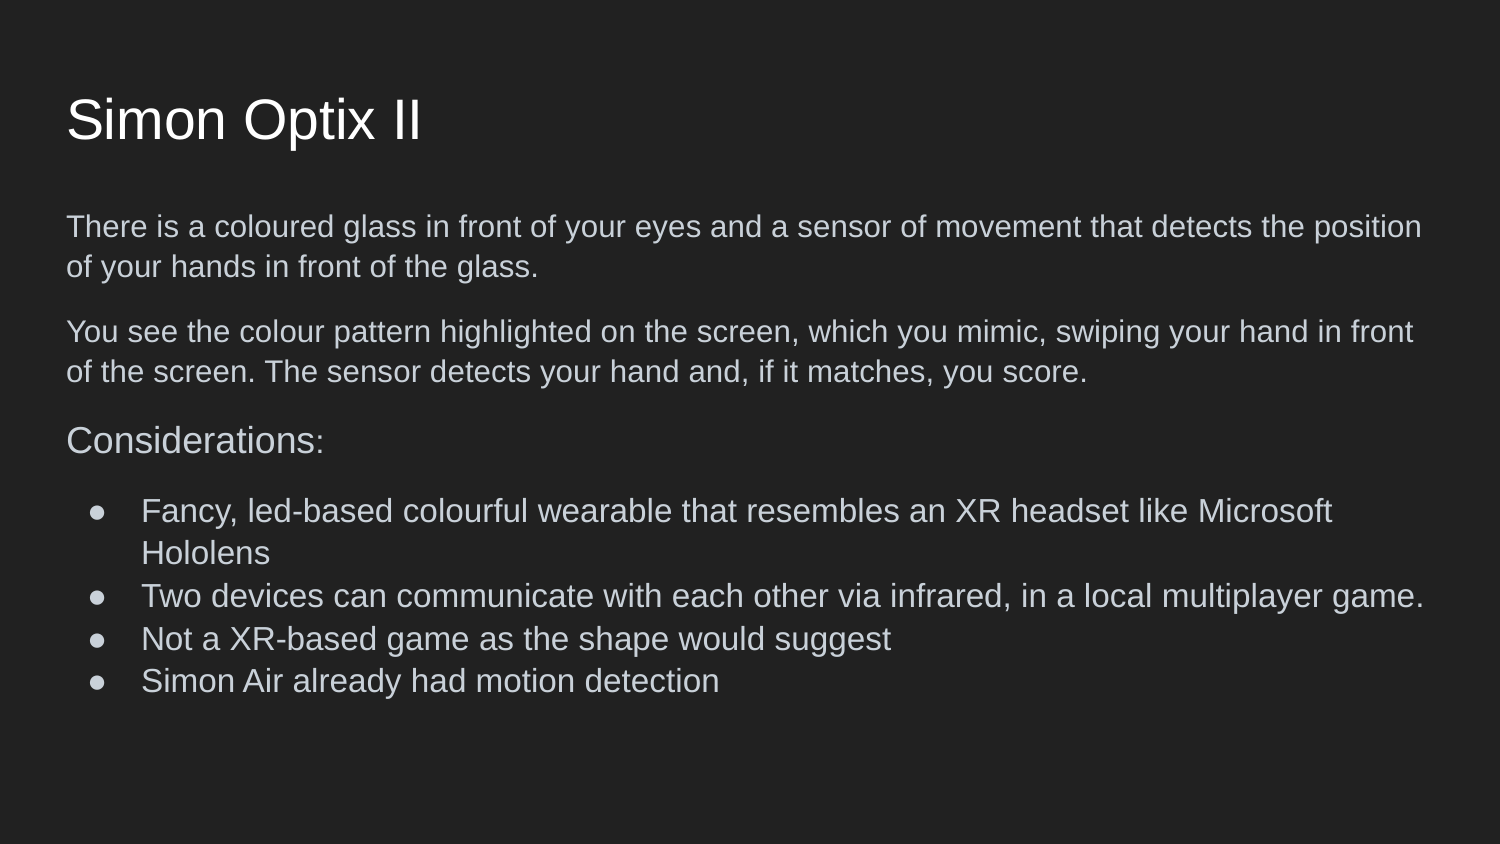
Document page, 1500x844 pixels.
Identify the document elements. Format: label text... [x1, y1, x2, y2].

title Simon Optix II [51, 72, 1449, 167]
list There is a coloured glass in front of your eyes and a sensor of movement that detects the position of your hands in front of the glass. You see the colour pattern highlighted on the screen, which you mimic, swiping your hand in front of the screen. The sensor detects your hand and, if it matches, you score. Considerations: Fancy, led-based colourful wearable that resembles an XR headset like Microsoft Hololens Two devices can communicate with each other via infrared, in a local multiplayer game. Not a XR-based game as the shape would suggest Simon Air already had motion detection [51, 189, 1449, 750]
